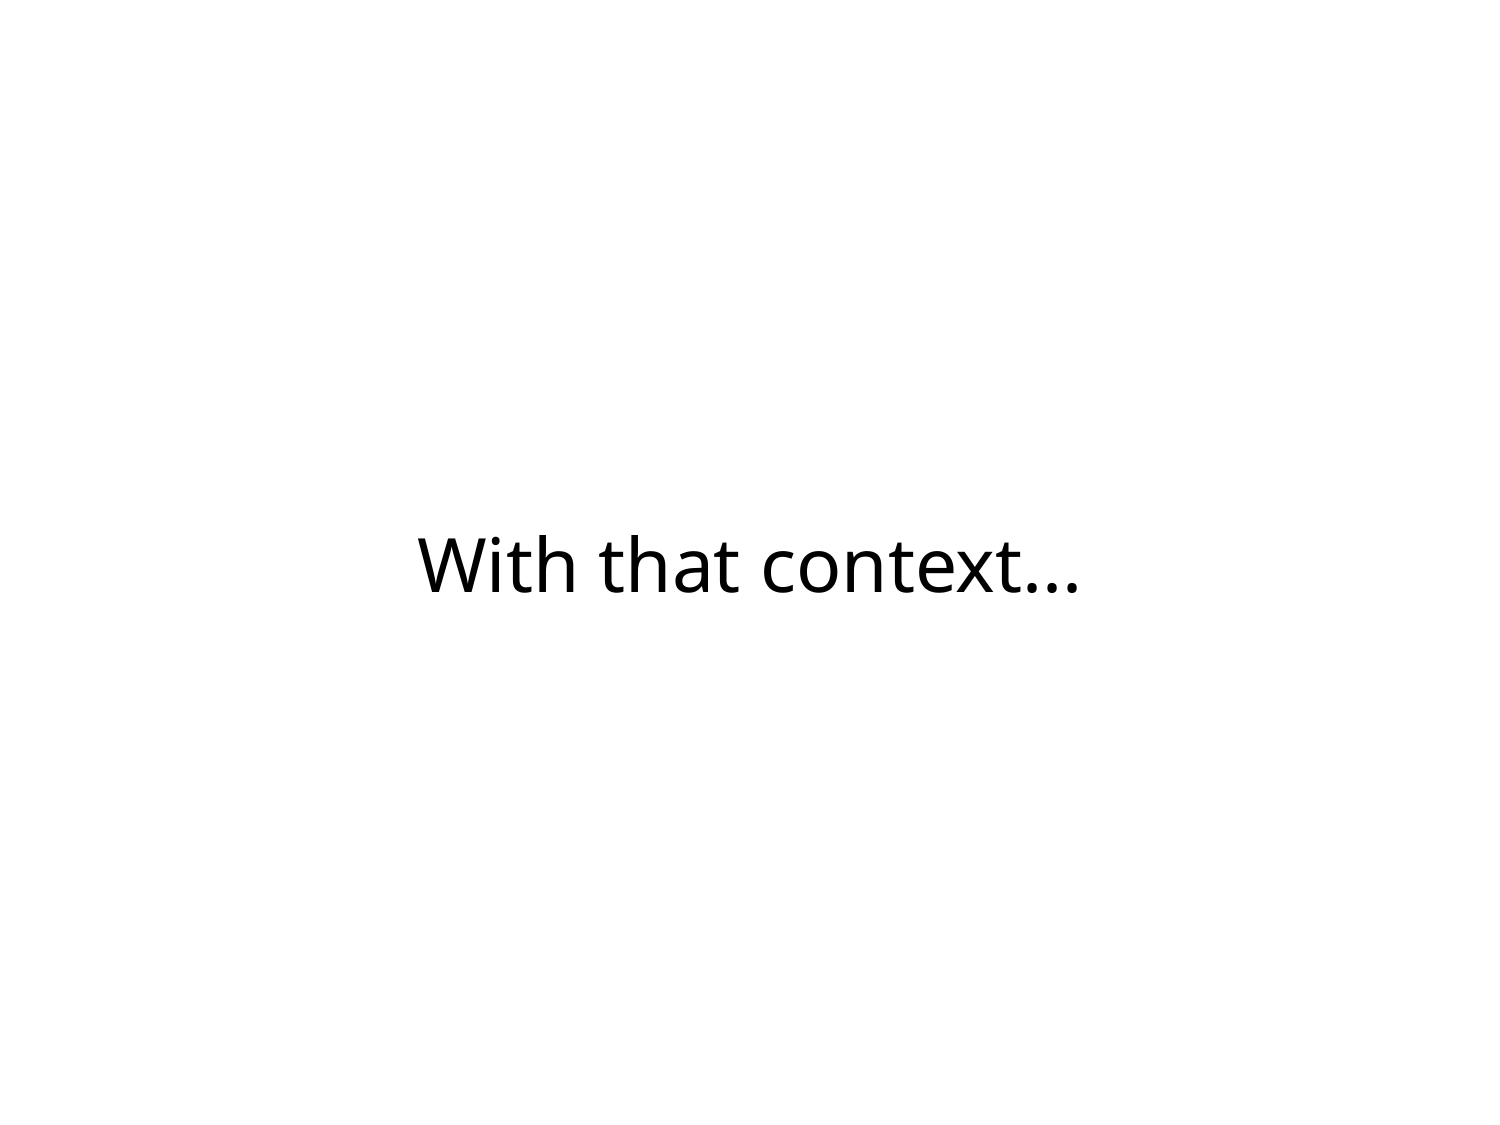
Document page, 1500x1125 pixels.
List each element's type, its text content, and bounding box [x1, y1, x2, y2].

title With that context... [51, 470, 1449, 655]
